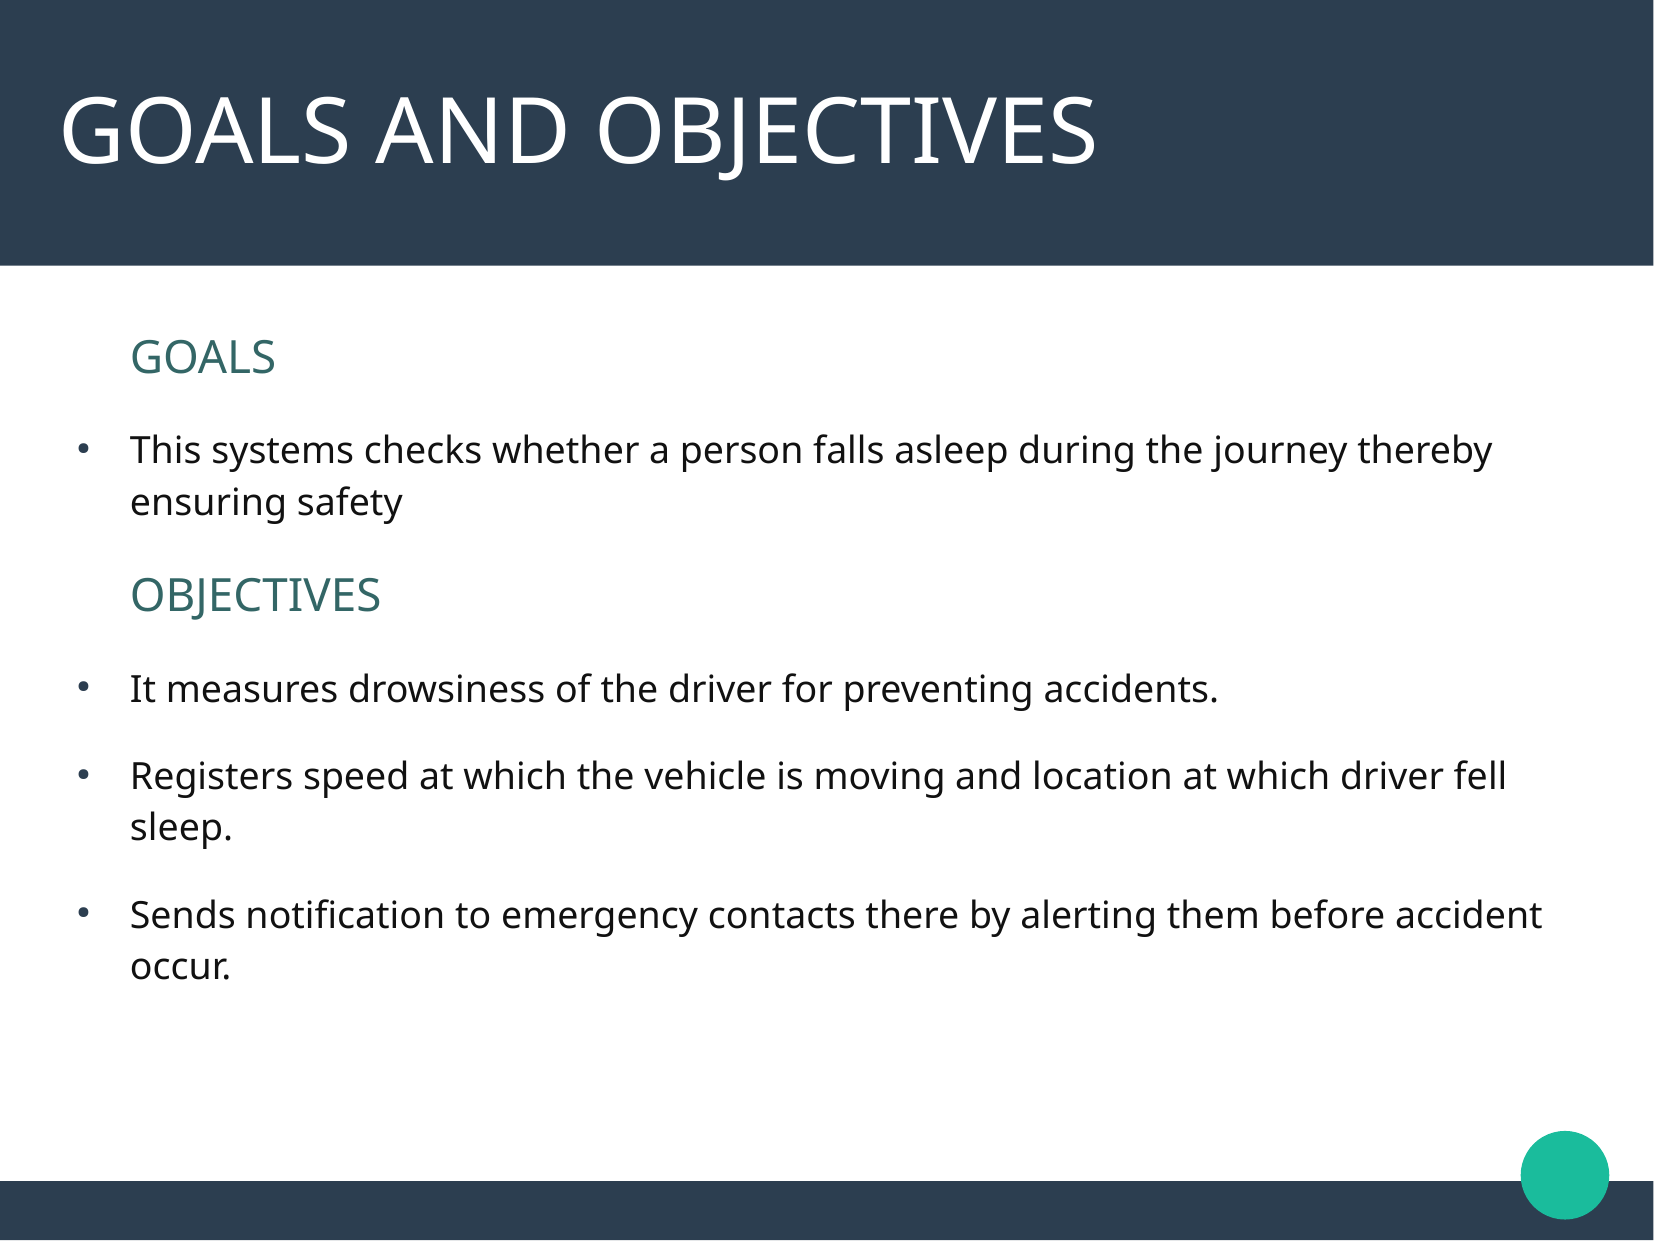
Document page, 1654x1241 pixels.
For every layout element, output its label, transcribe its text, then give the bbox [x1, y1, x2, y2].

title GOALS AND OBJECTIVES [59, 49, 1595, 207]
list GOALS This systems checks whether a person falls asleep during the journey thereby ensuring safety OBJECTIVES It measures drowsiness of the driver for preventing accidents. Registers speed at which the vehicle is moving and location at which driver fell sleep. Sends notification to emergency contacts there by alerting them before accident occur. [59, 324, 1595, 1152]
